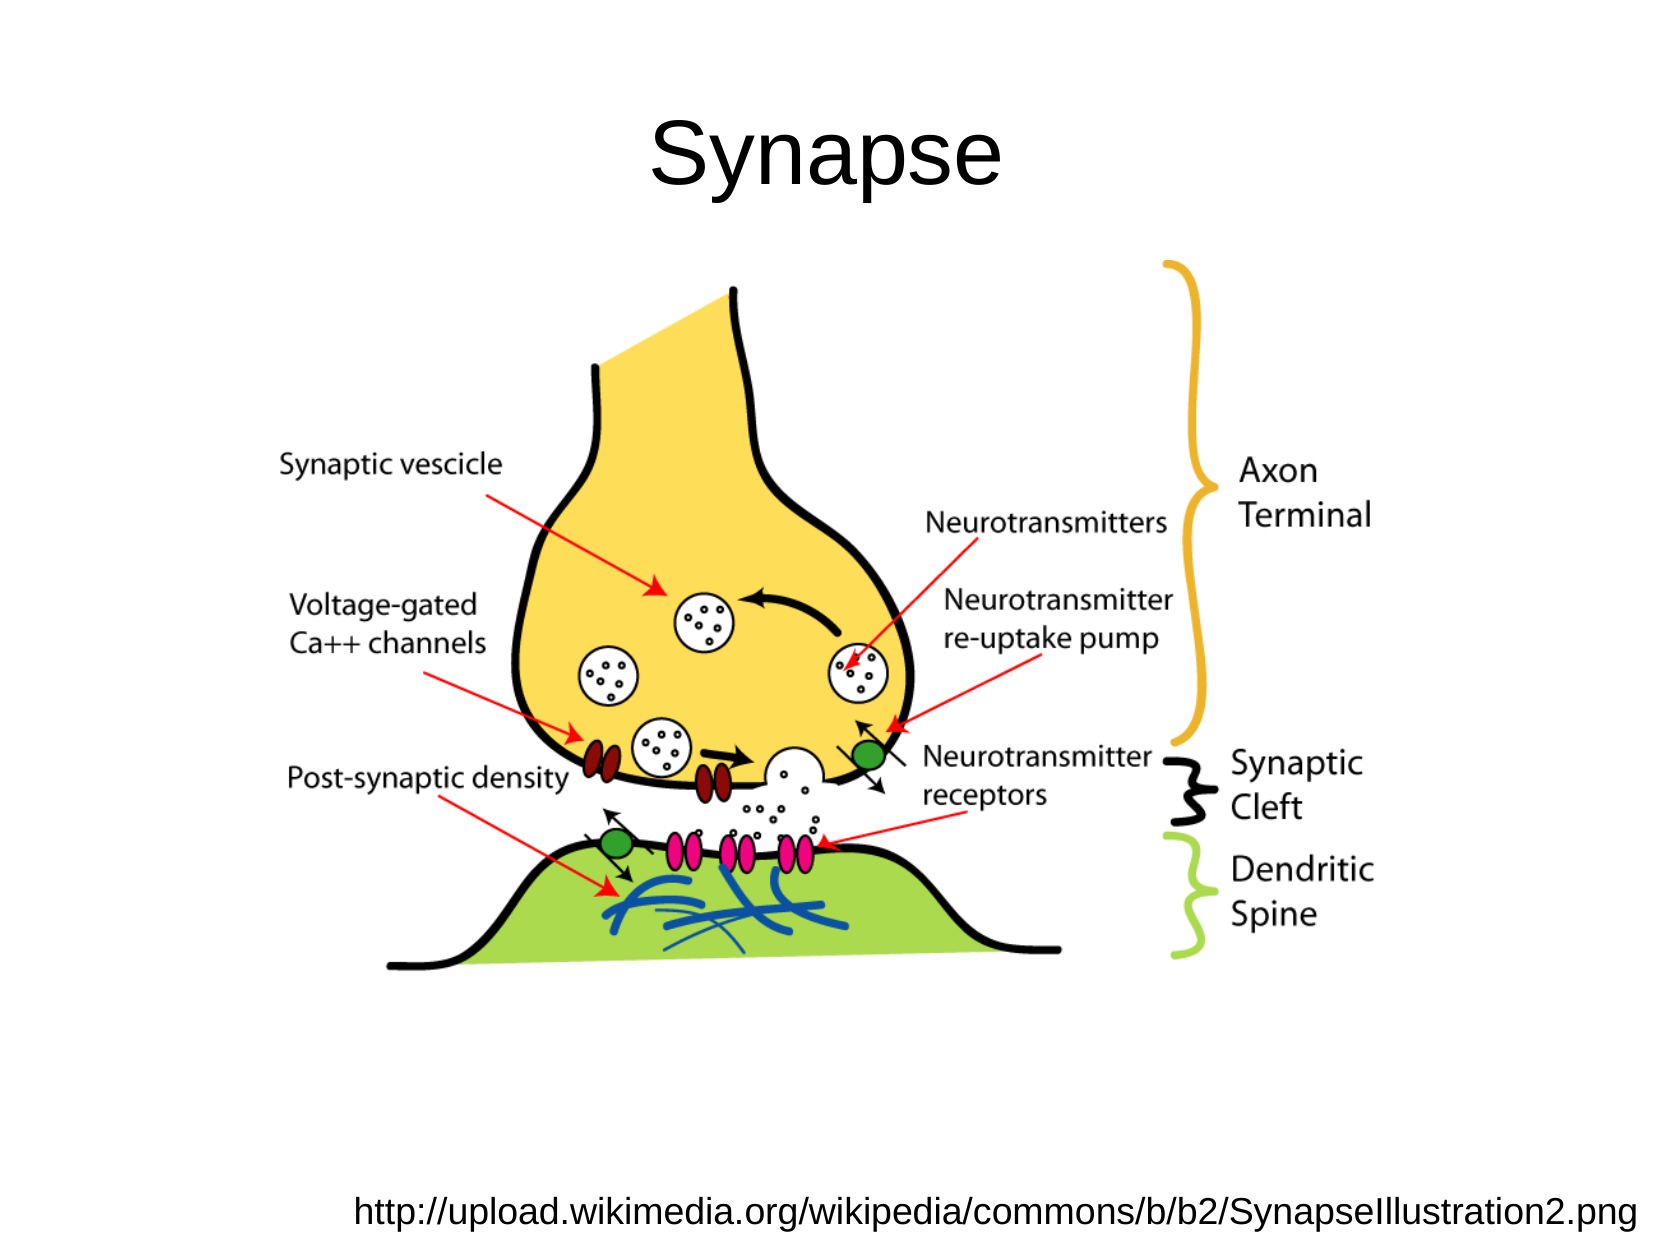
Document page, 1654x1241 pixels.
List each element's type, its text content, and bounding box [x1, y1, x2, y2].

picture [279, 260, 1375, 980]
text_box http://upload.wikimedia.org/wikipedia/commons/b/b2/SynapseIllustration2.png [338, 1183, 1654, 1241]
title Synapse [82, 49, 1571, 257]
